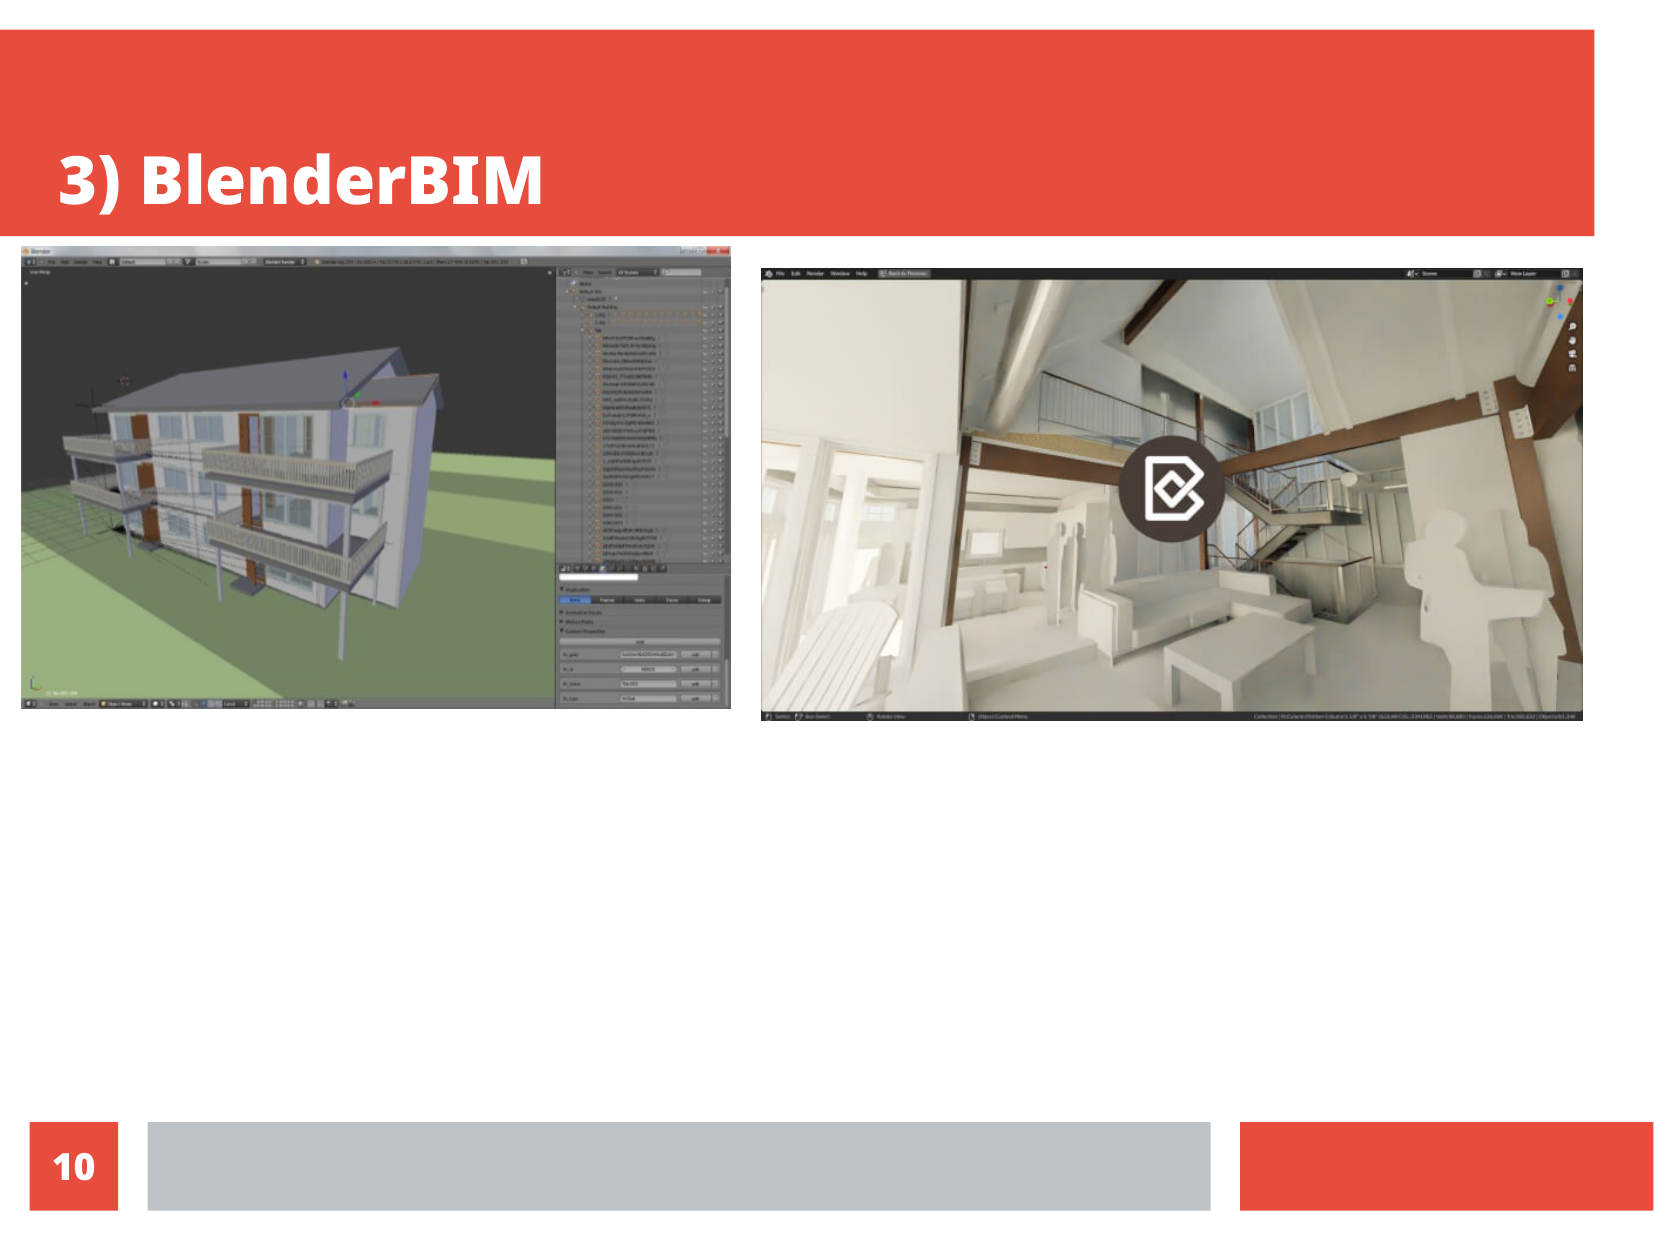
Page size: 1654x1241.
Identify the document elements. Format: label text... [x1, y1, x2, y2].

title 3) BlenderBIM [59, 59, 1595, 225]
picture [21, 246, 731, 709]
picture [761, 268, 1583, 721]
